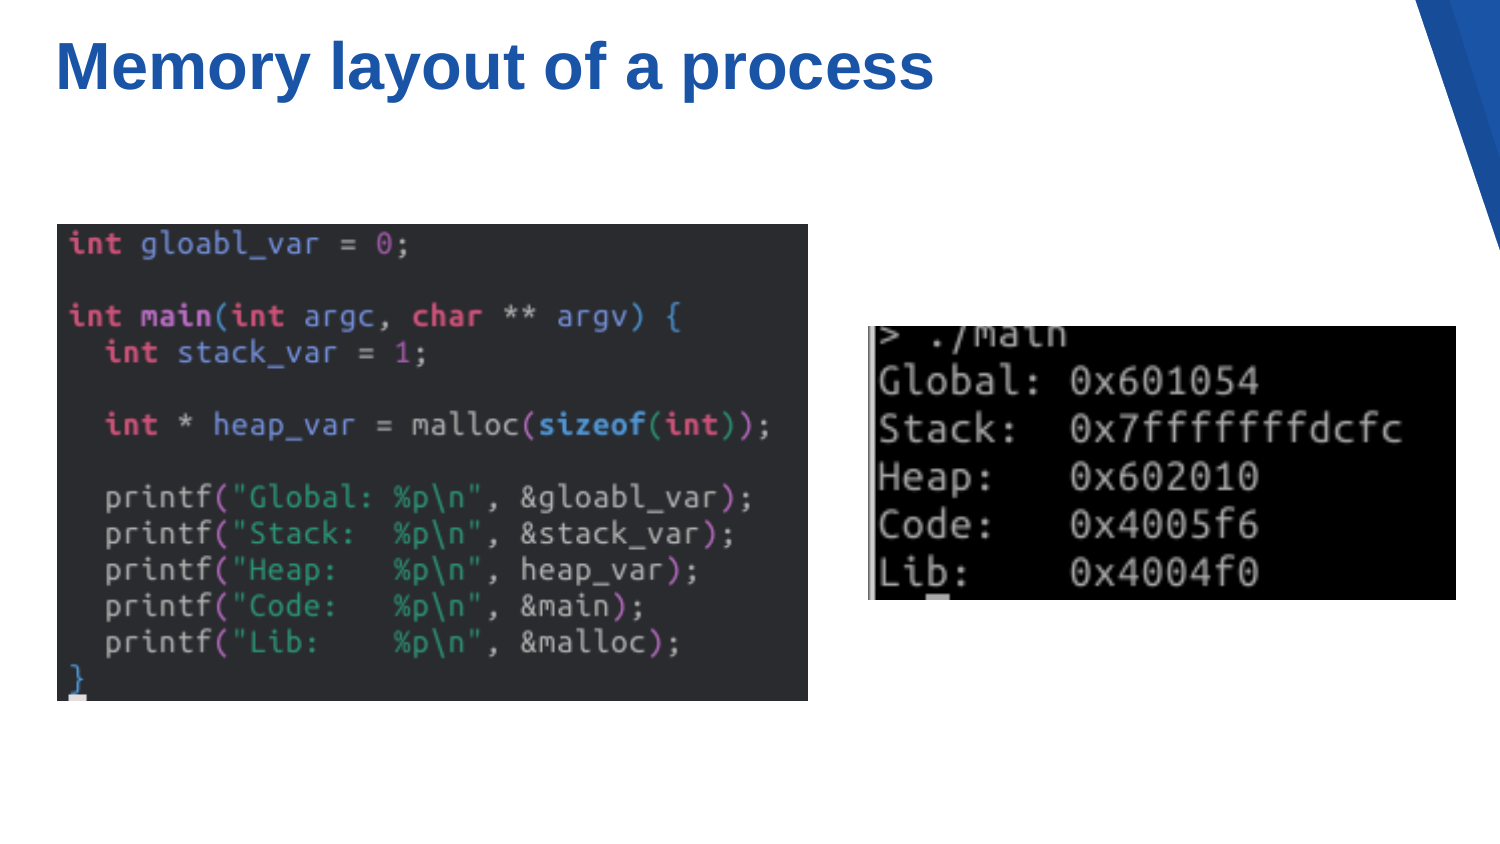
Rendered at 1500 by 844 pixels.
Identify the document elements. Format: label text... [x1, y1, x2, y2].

picture [868, 326, 1456, 601]
title Memory layout of a process [40, 50, 1306, 118]
picture [57, 224, 808, 701]
